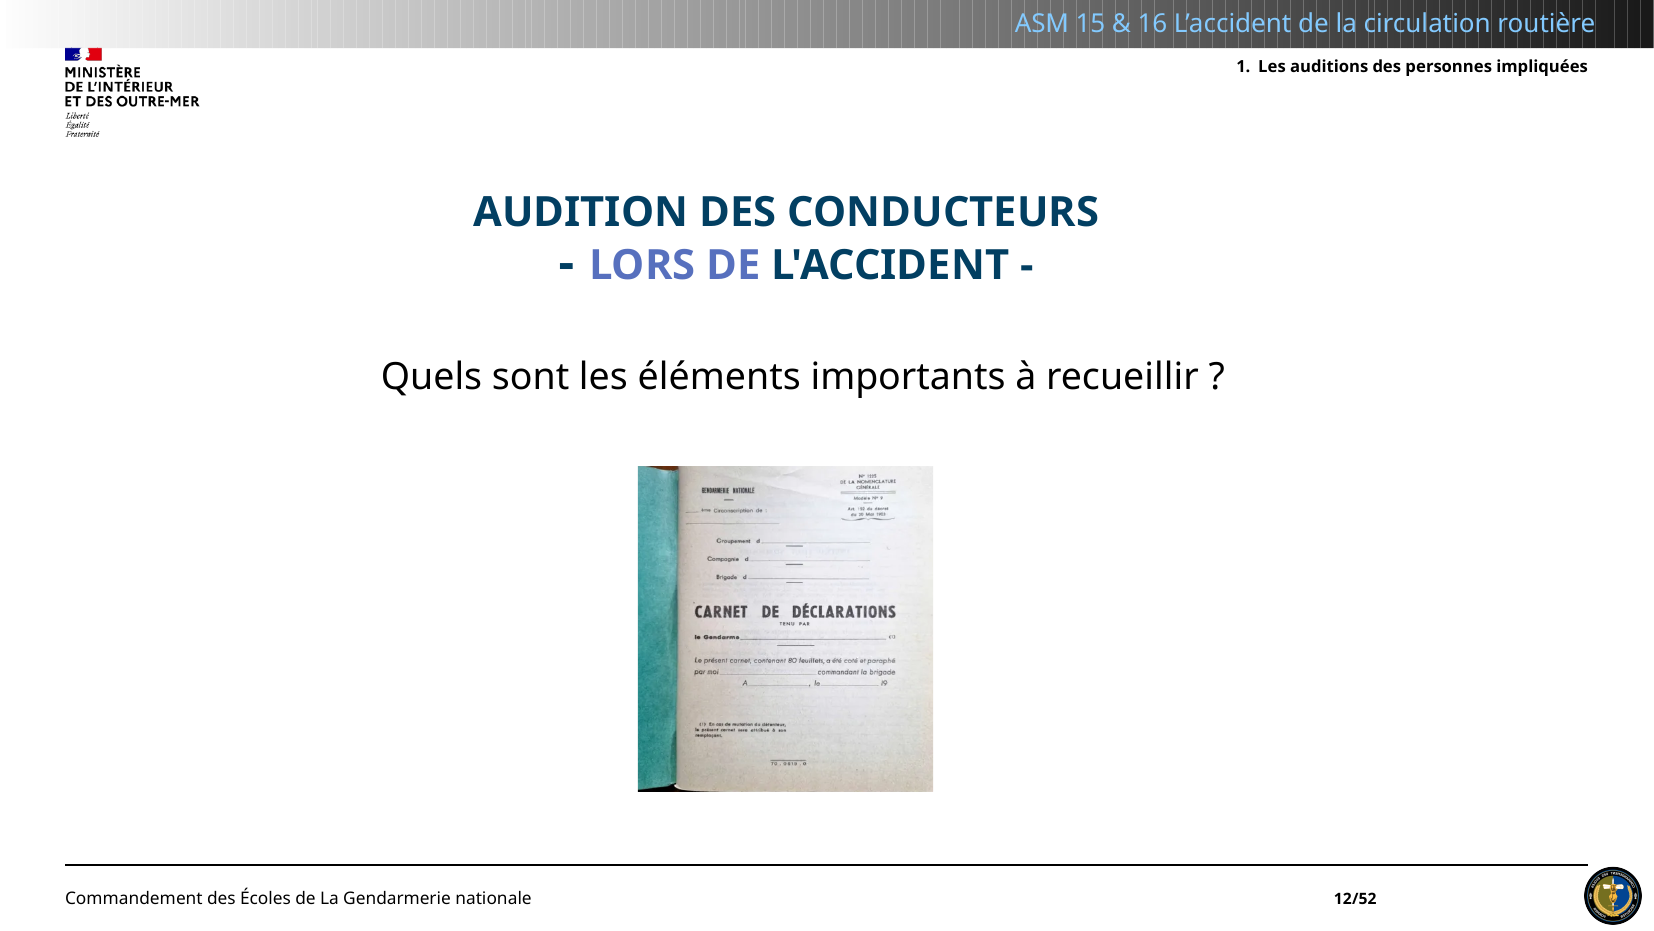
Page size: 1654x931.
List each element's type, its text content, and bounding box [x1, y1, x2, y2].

list LES AUDITIONS DES PERSONNES IMPLIQUÉES [598, 56, 1589, 122]
picture [65, 49, 213, 138]
text_box Quels sont les éléments importants à recueillir ? [366, 342, 1567, 479]
text_box - LORS DE L'ACCIDENT - [473, 226, 1176, 342]
text_box AUDITION DES CONDUCTEURS [437, 174, 1158, 291]
picture [637, 466, 934, 792]
picture [1584, 862, 1642, 925]
